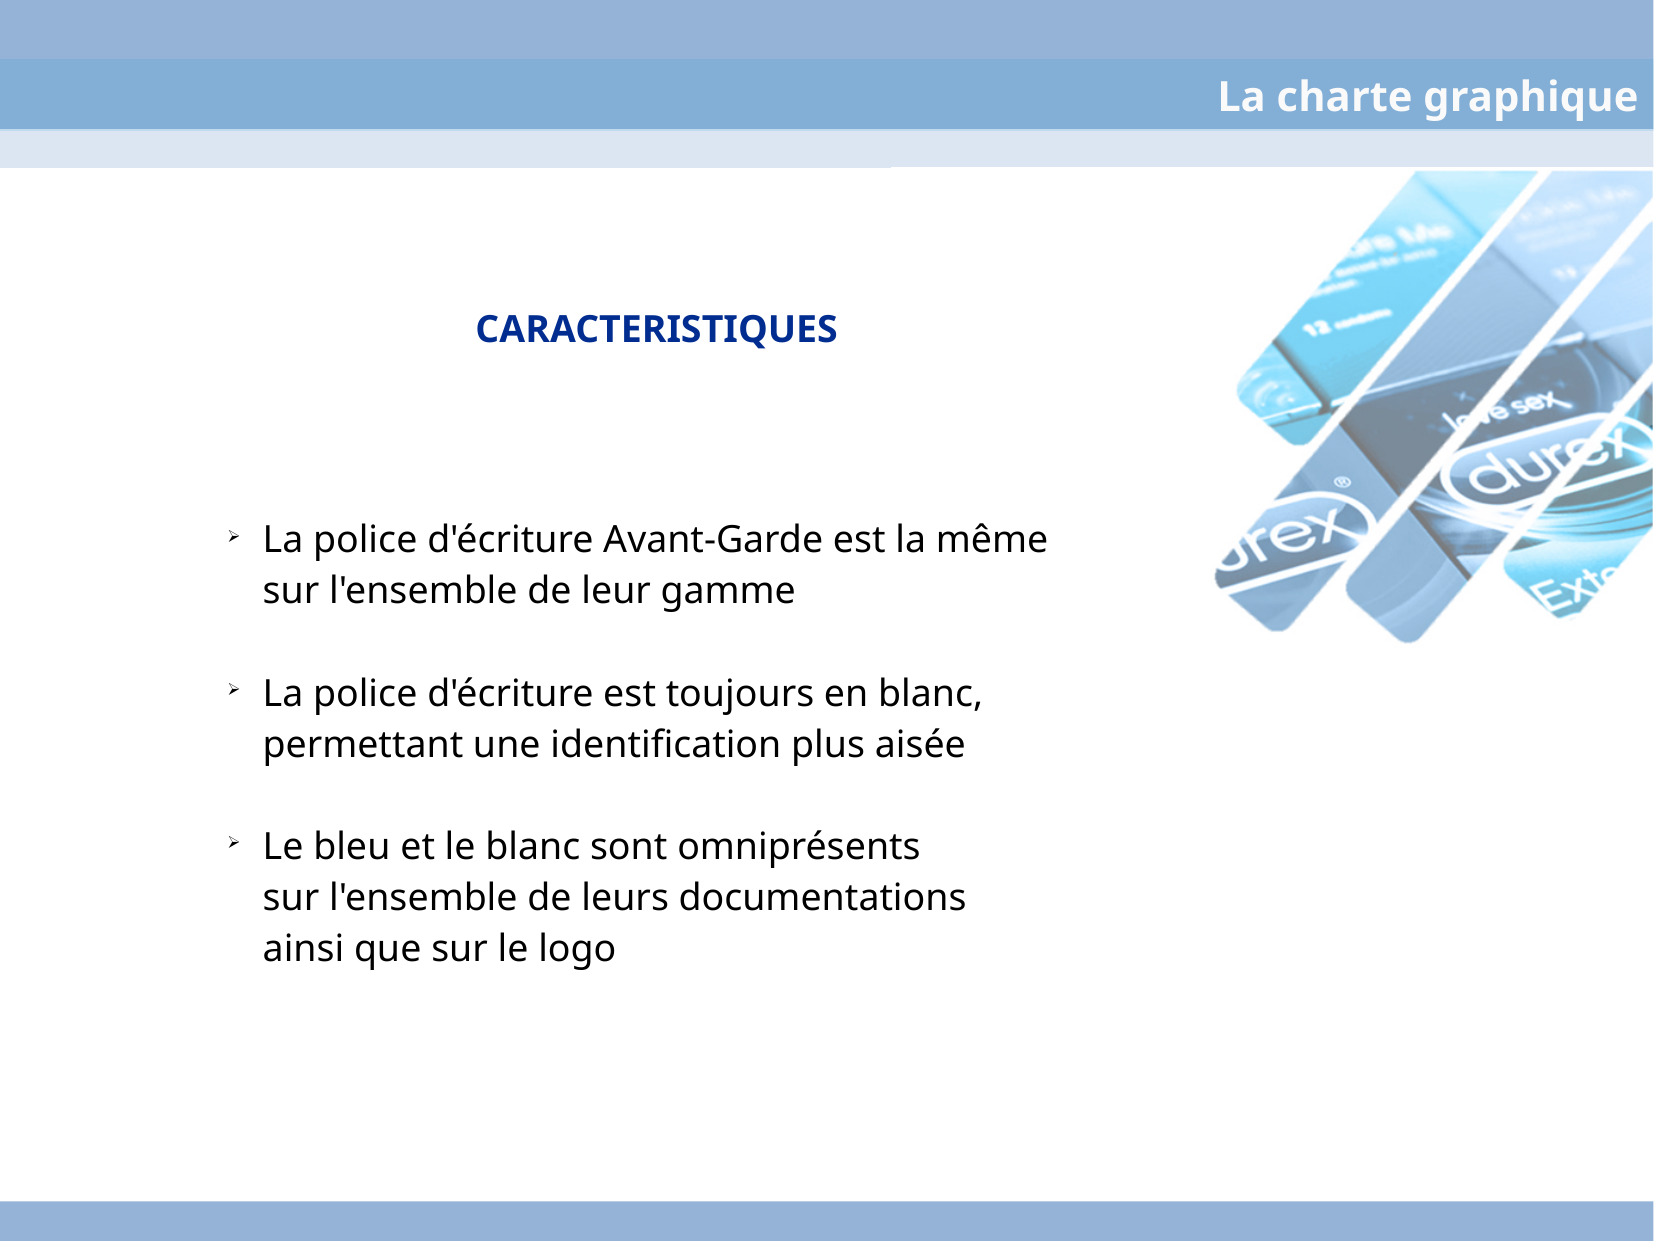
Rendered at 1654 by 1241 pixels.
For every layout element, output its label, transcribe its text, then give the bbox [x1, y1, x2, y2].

text_box La police d'écriture Avant-Garde est la même sur l'ensemble de leur gamme La police d'écriture est toujours en blanc, permettant une identification plus aisée Le bleu et le blanc sont omniprésents sur l'ensemble de leurs documentations ainsi que sur le logo [212, 454, 1616, 957]
text_box La charte graphique [0, 59, 1654, 123]
picture [891, 167, 1654, 743]
text_box [0, 1201, 1654, 1241]
text_box CARACTERISTIQUES [460, 295, 861, 376]
text_box [0, 123, 1654, 168]
text_box [0, 0, 1654, 59]
